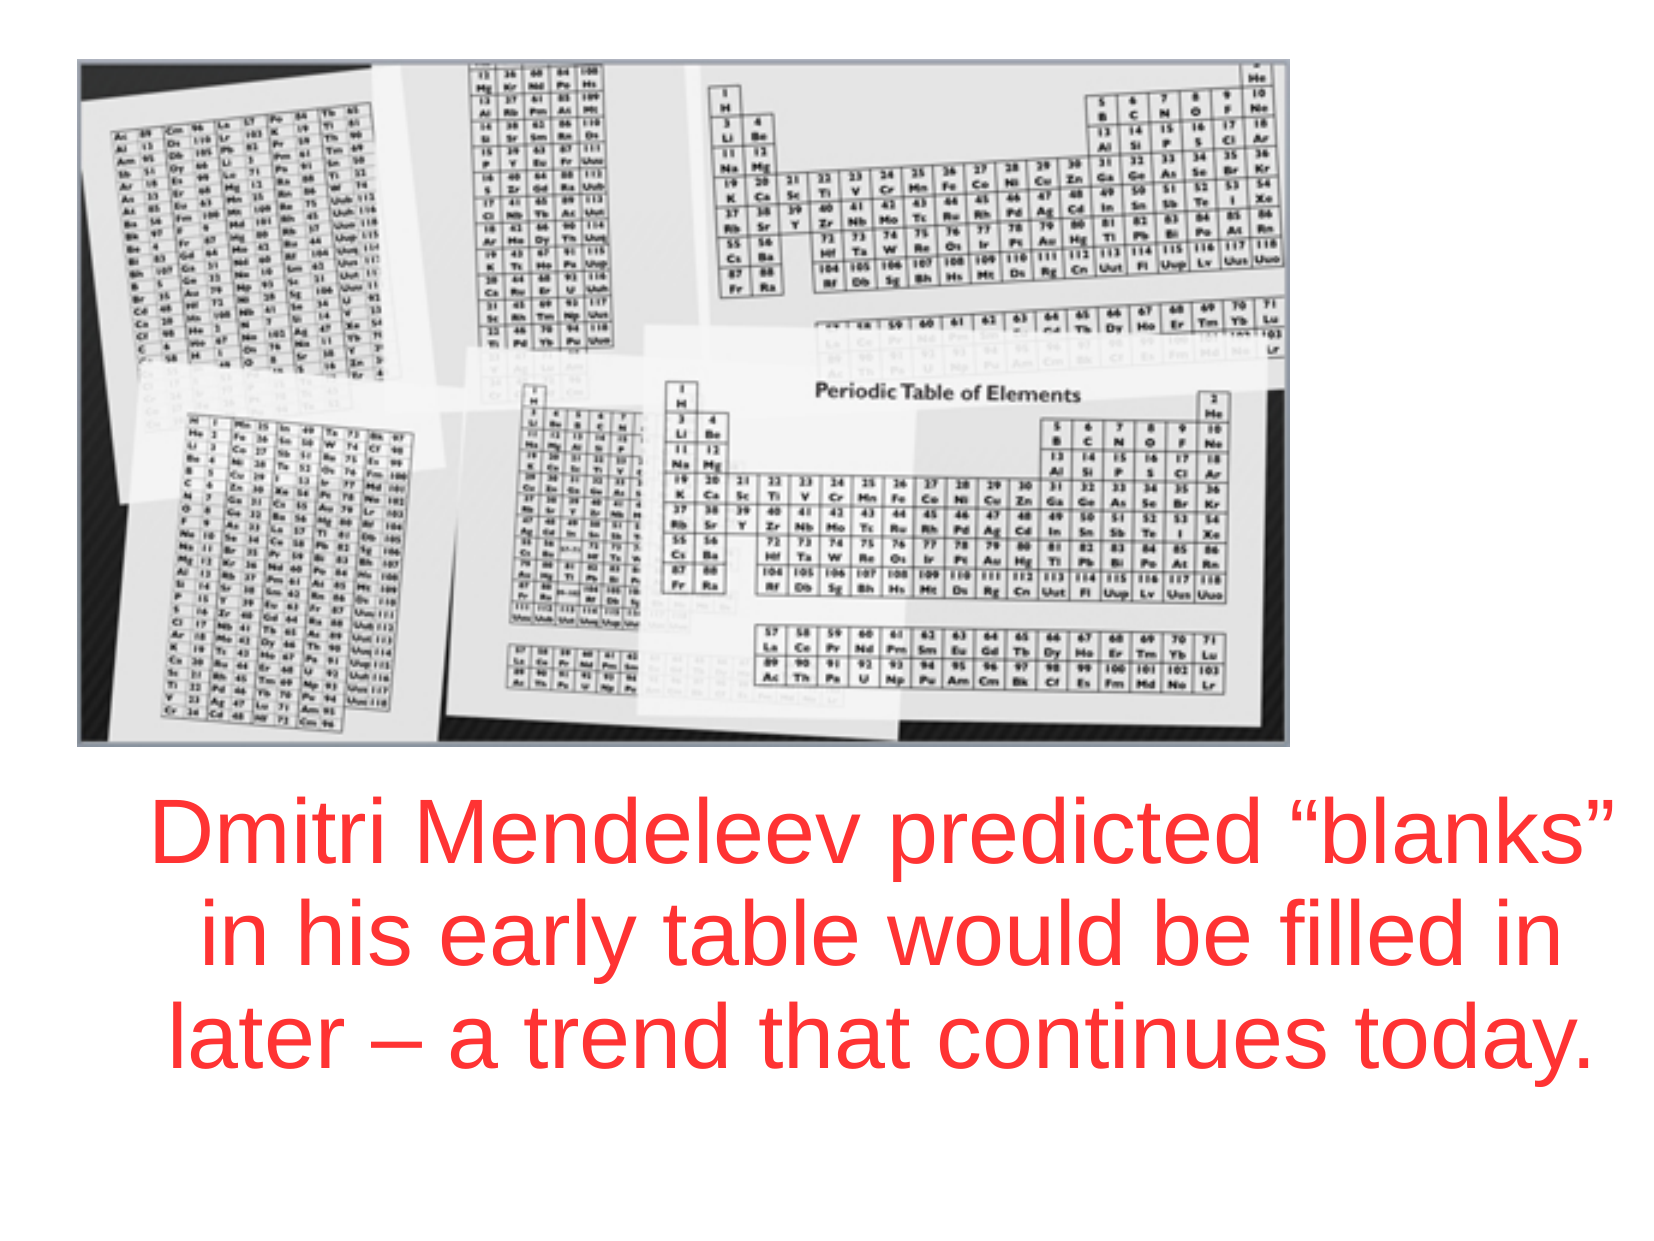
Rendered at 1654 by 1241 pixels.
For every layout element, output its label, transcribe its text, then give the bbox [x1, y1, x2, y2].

picture [77, 59, 1291, 747]
title Dmitri Mendeleev predicted “blanks” in his early table would be filled in later – a trend that continues today. [112, 780, 1654, 1089]
